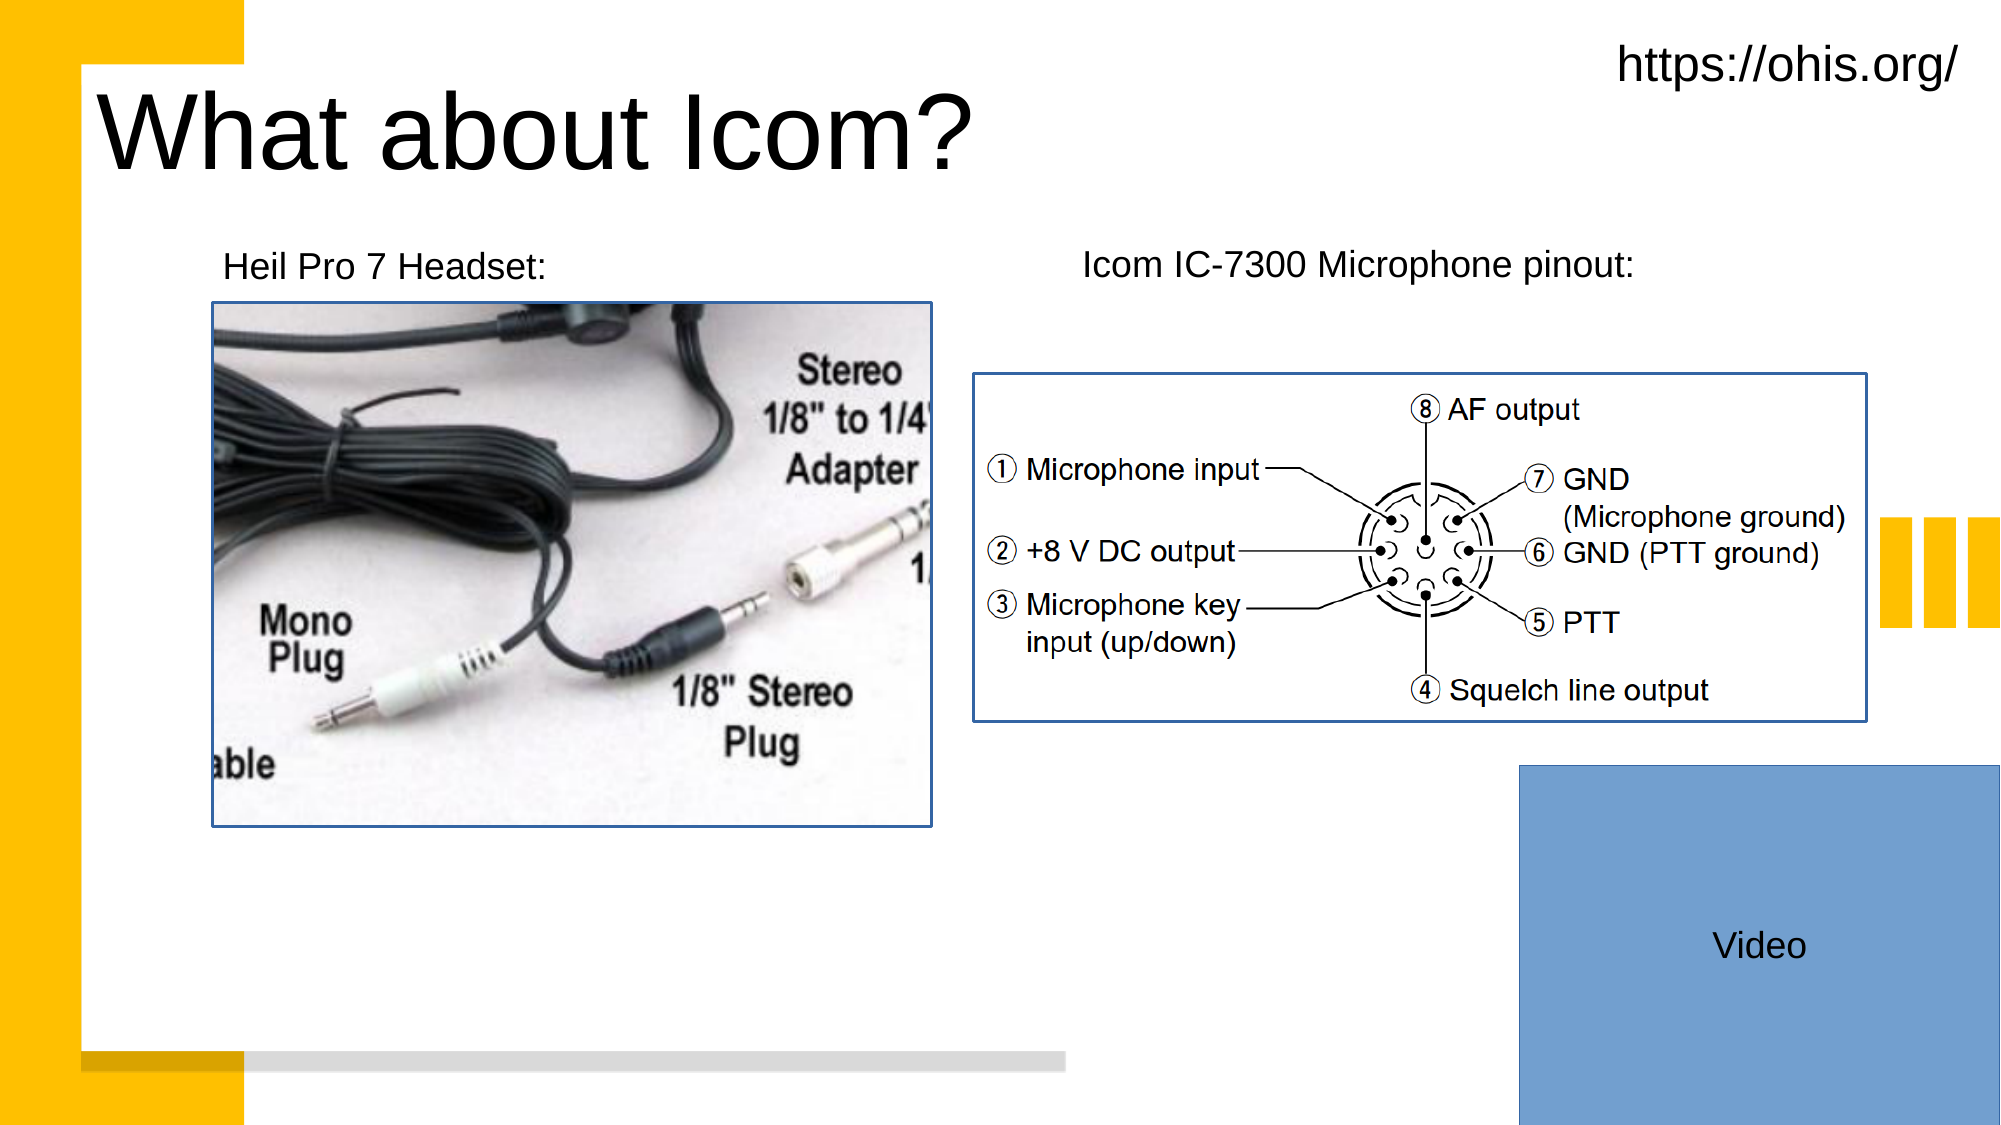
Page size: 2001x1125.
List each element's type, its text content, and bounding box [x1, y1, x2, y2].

text_box Video [1519, 765, 2000, 1125]
picture [975, 375, 1866, 721]
text_box Icom IC-7300 Microphone pinout: [1067, 236, 1651, 294]
text_box Heil Pro 7 Headset: [207, 238, 563, 296]
text_box [0, 0, 2000, 1125]
text_box https://ohis.org/ [1590, 29, 1974, 105]
text_box What about Icom? [81, 64, 1921, 201]
picture [214, 303, 931, 826]
